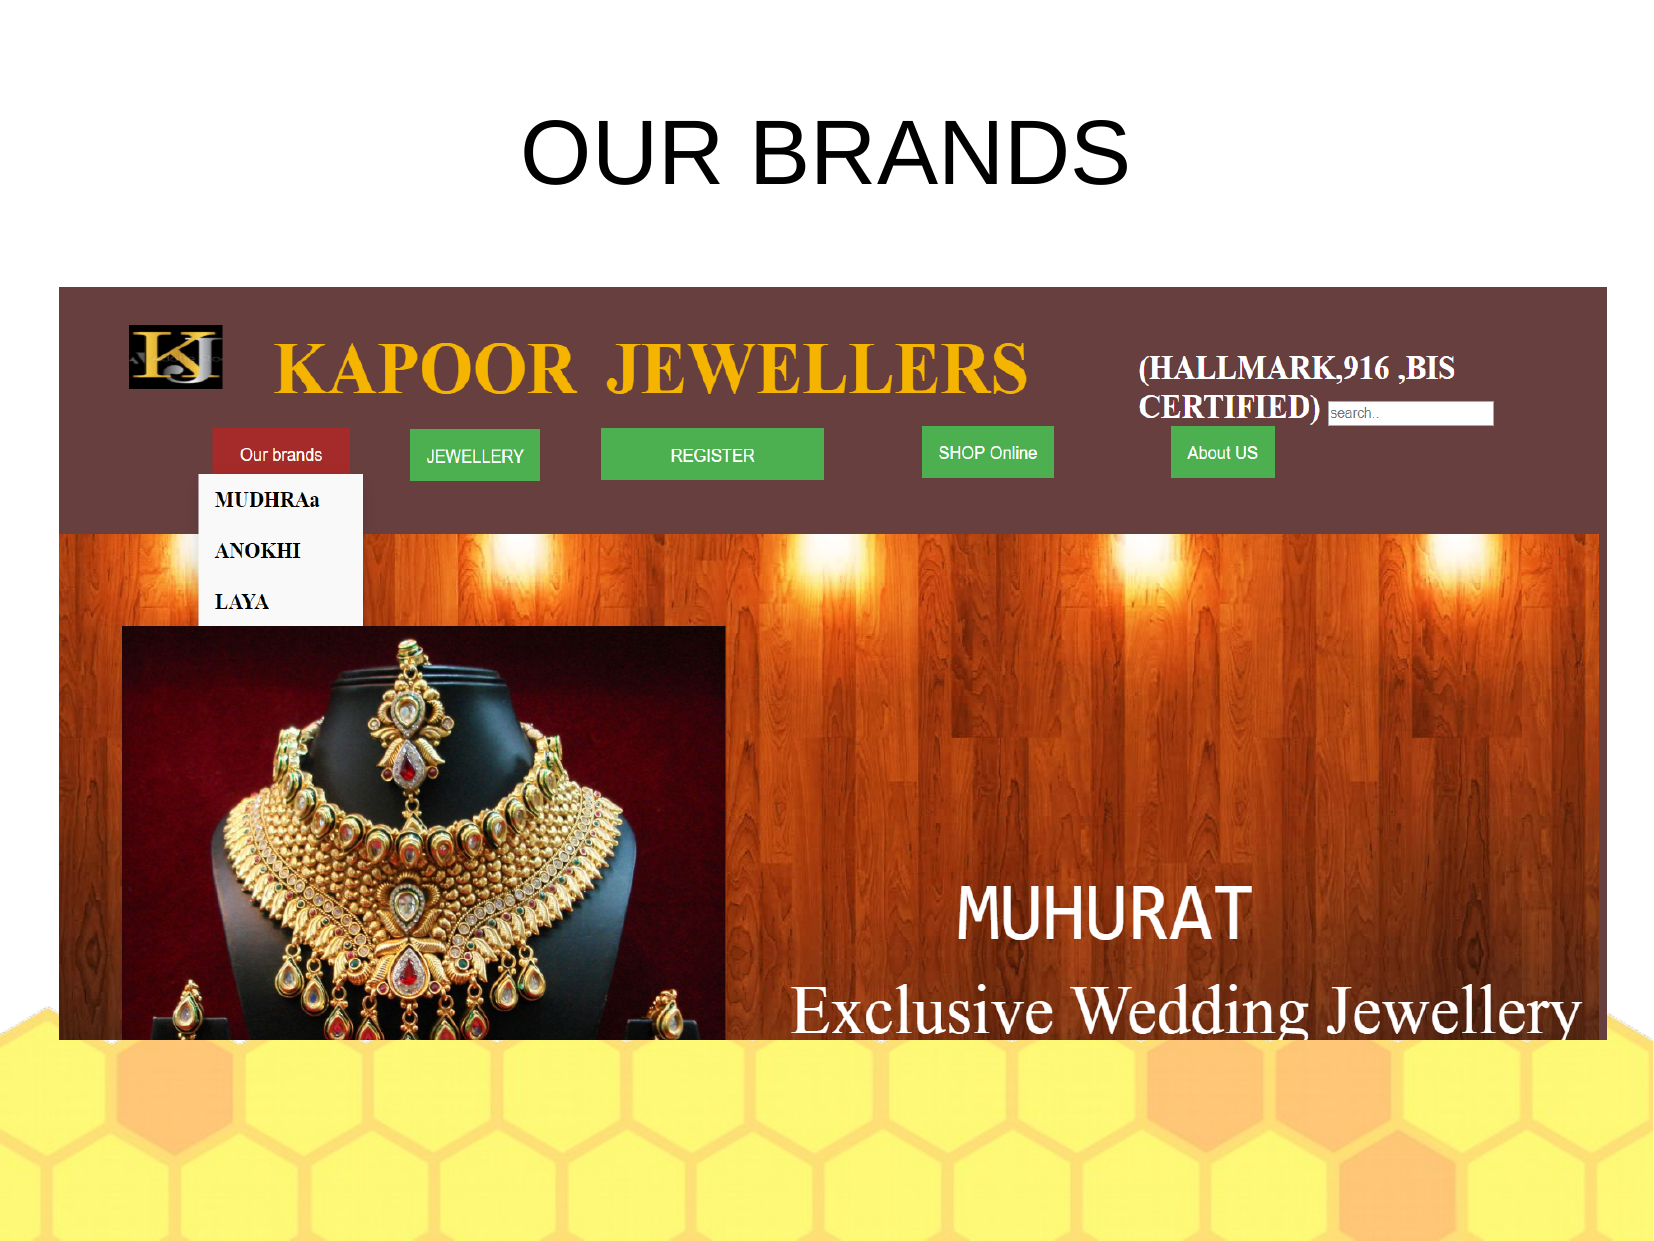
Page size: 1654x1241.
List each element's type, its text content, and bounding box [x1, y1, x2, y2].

picture [0, 287, 1654, 1241]
title OUR BRANDS [82, 49, 1571, 257]
